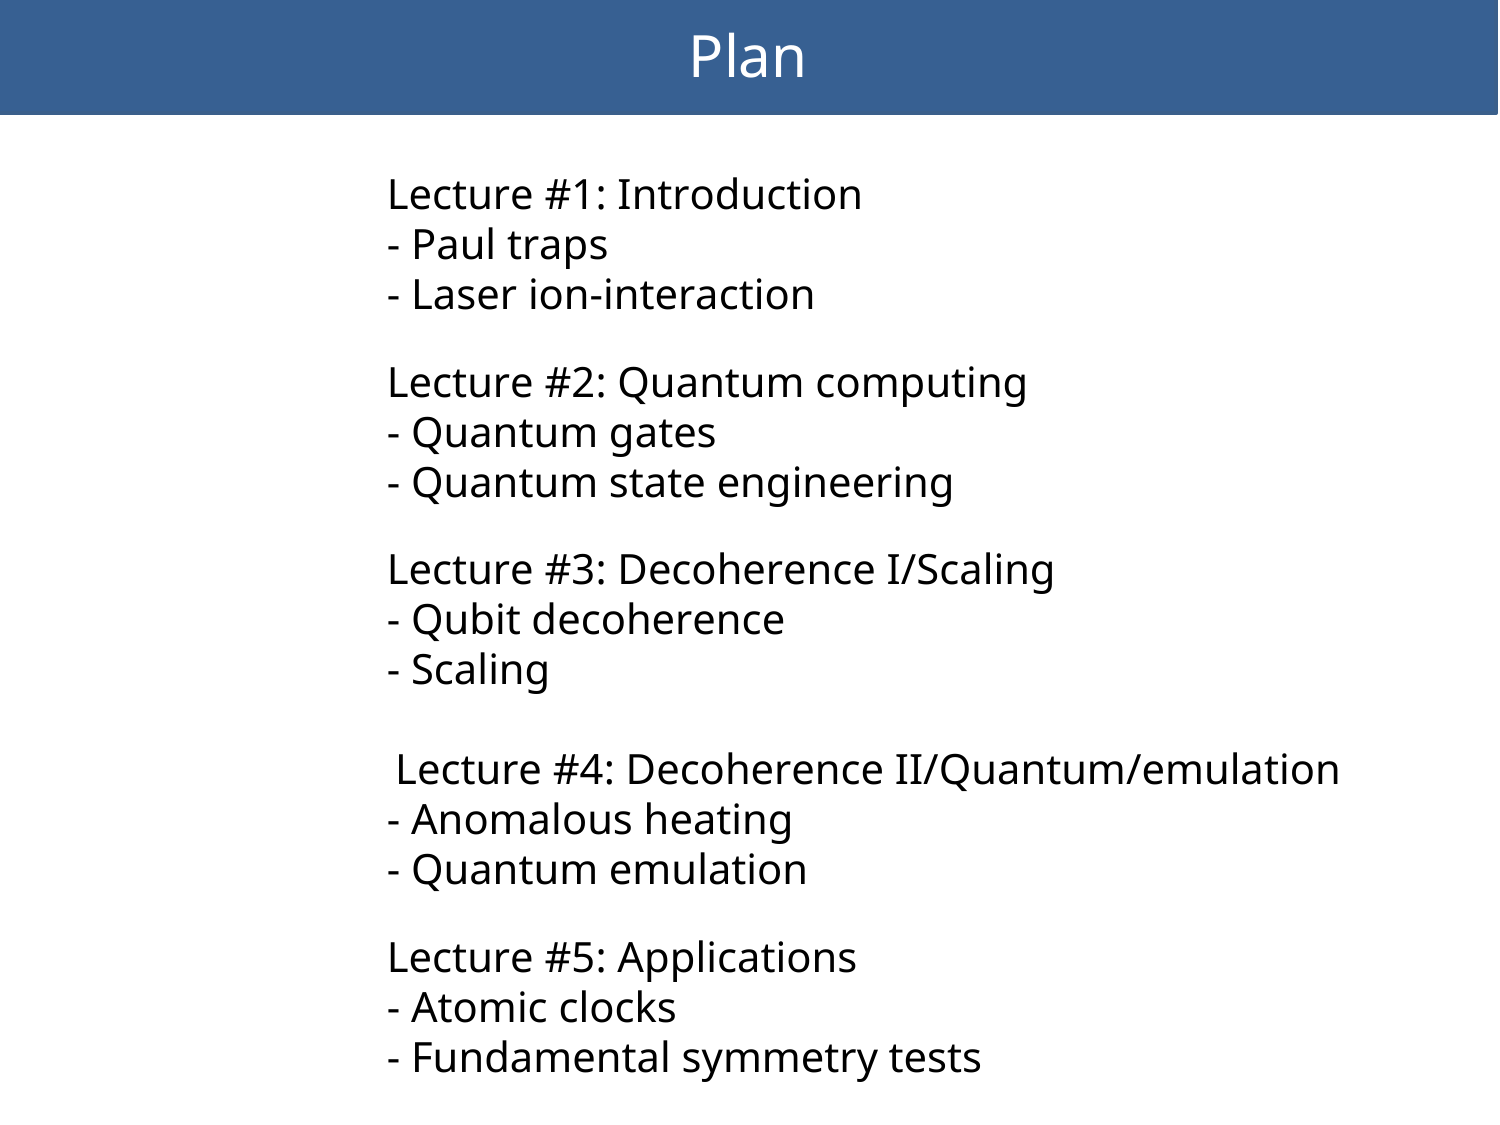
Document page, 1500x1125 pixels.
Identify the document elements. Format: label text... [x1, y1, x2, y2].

text_box Lecture #1: Introduction - Paul traps - Laser ion-interaction Lecture #2: Quantum computing - Quantum gates - Quantum state engineering Lecture #3: Decoherence I/Scaling - Qubit decoherence - Scaling Lecture #4: Decoherence II/Quantum/emulation - Anomalous heating - Quantum emulation Lecture #5: Applications - Atomic clocks - Fundamental symmetry tests [372, 160, 1307, 1088]
title Plan [0, 0, 1497, 122]
